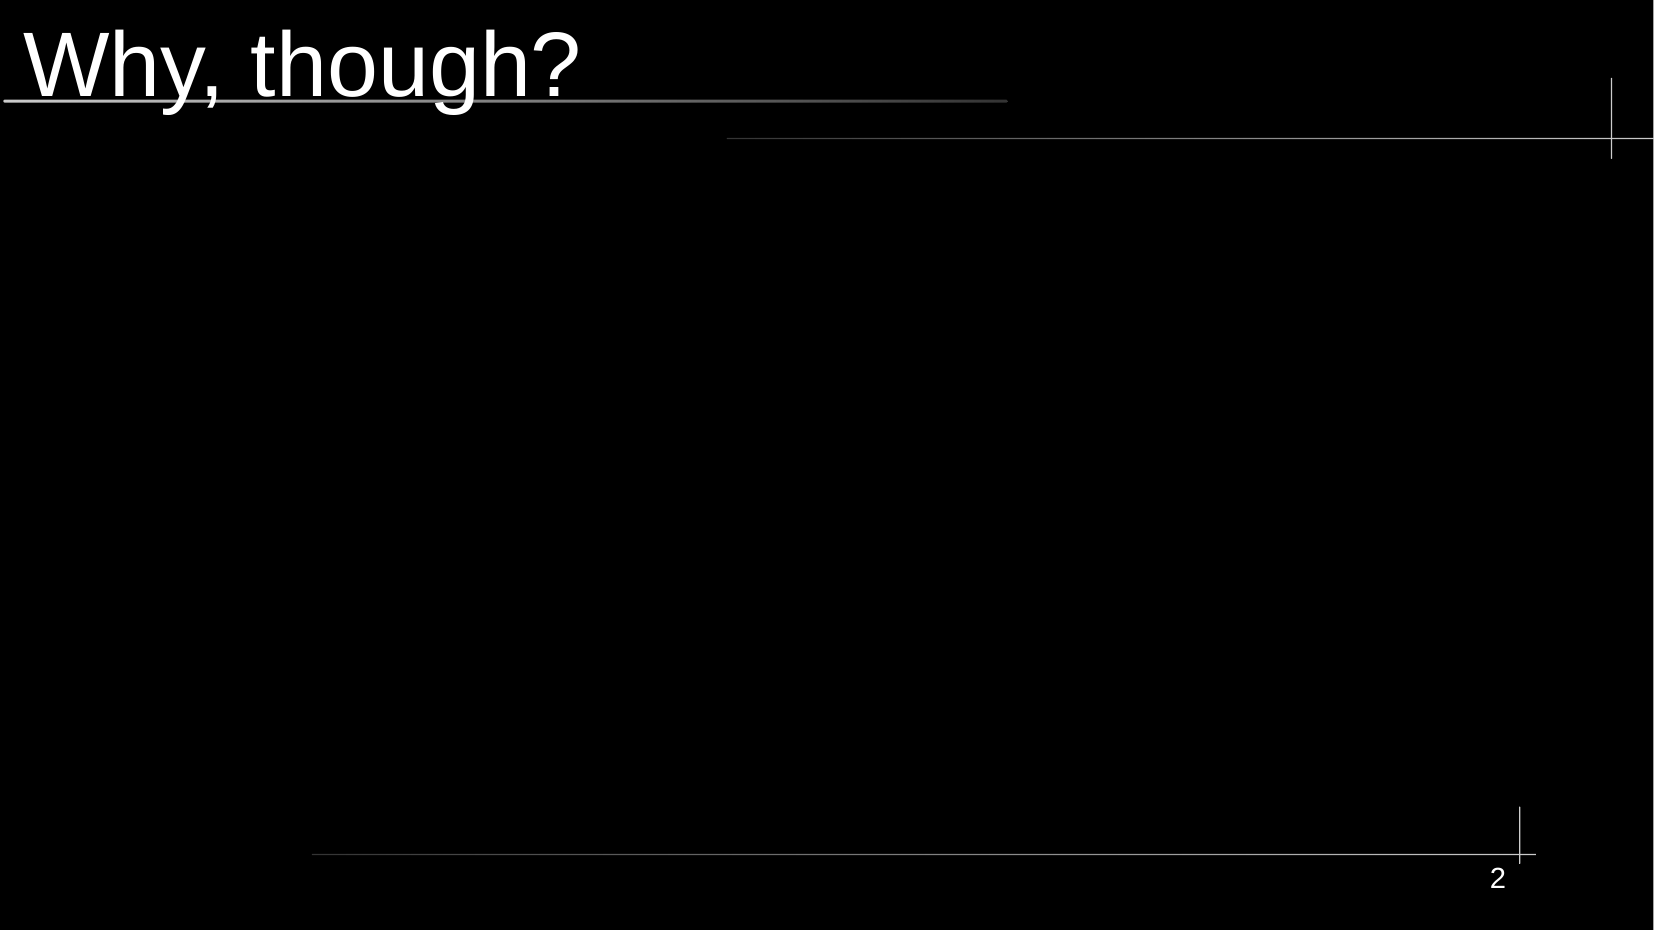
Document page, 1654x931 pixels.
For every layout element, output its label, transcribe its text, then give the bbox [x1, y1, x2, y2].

title Why, though? [23, 11, 1589, 119]
